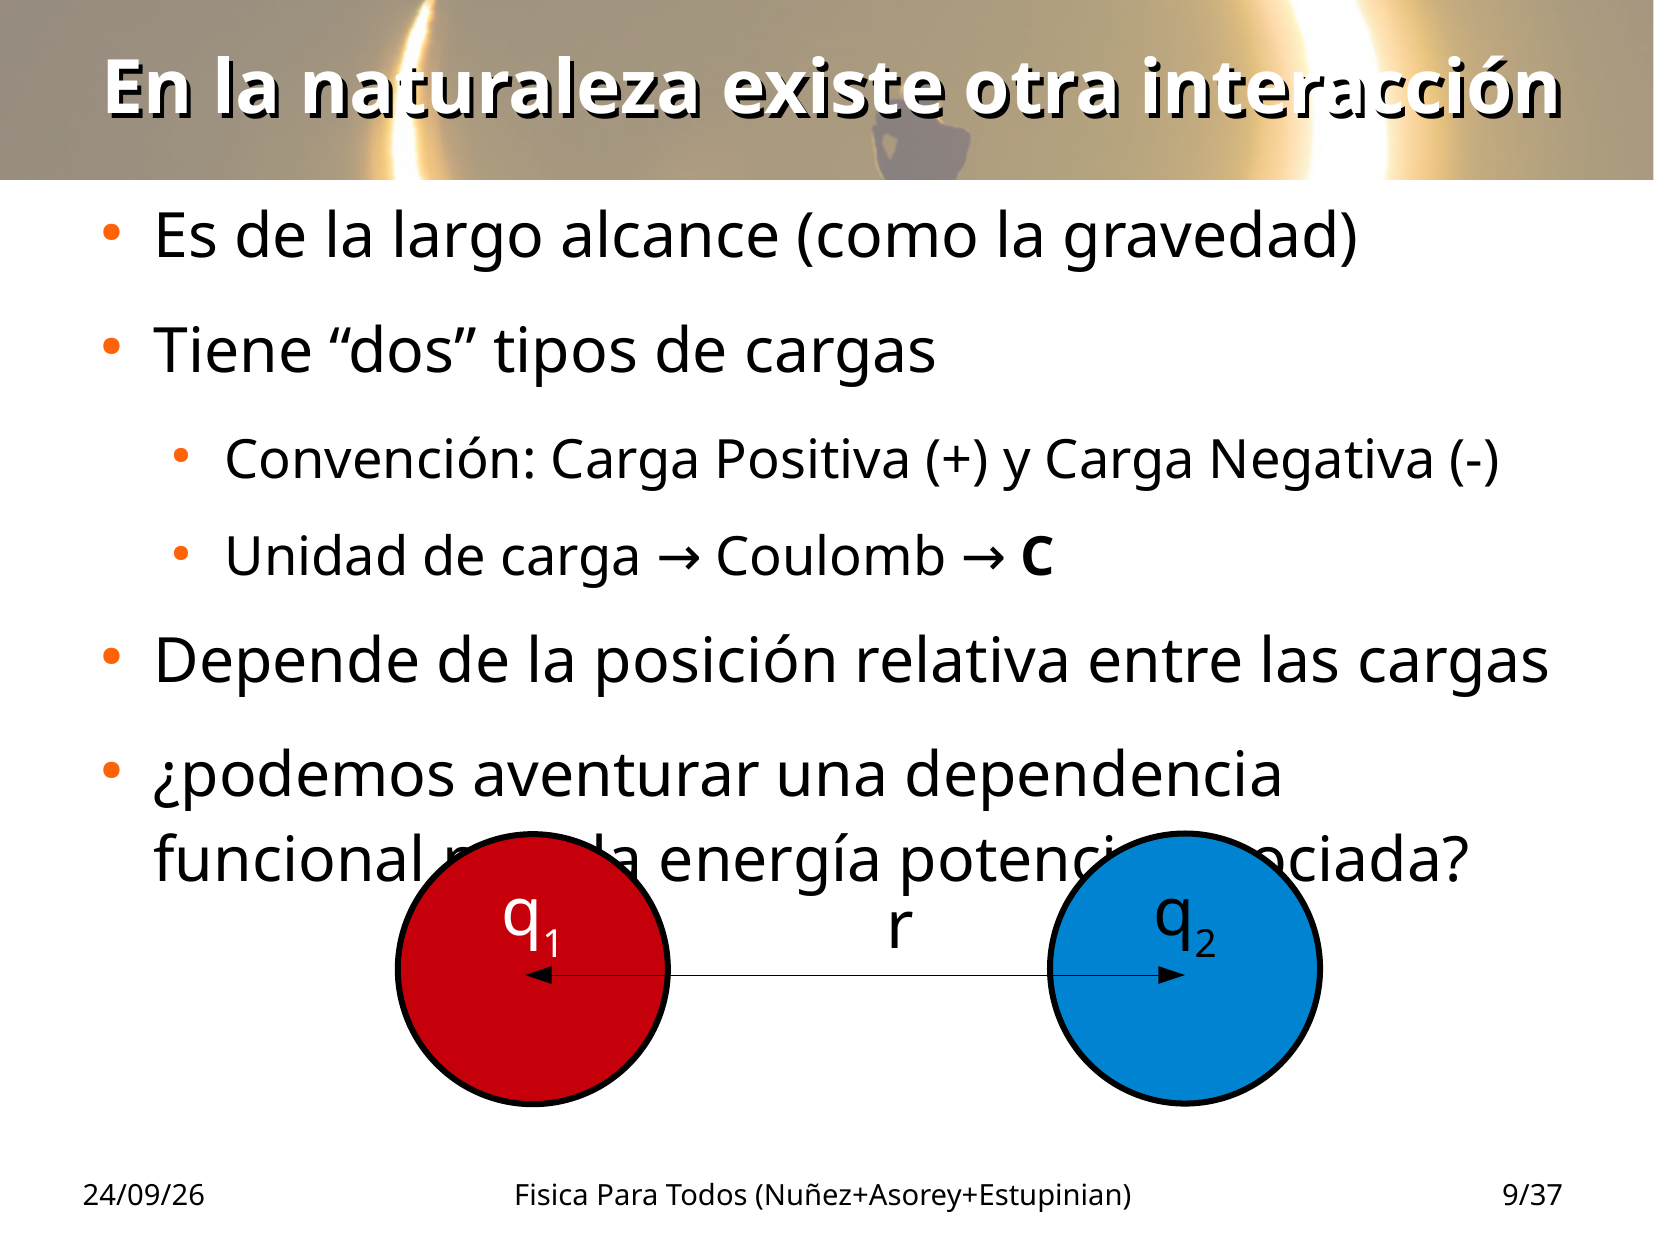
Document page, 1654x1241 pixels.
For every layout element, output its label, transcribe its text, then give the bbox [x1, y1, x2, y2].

list Es de la largo alcance (como la gravedad) Tiene “dos” tipos de cargas Convención: Carga Positiva (+) y Carga Negativa (-) Unidad de carga → Coulomb → C Depende de la posición relativa entre las cargas ¿podemos aventurar una dependencia funcional para la energía potencial asociada? [82, 191, 1571, 1111]
text_box q2 [1050, 833, 1321, 1104]
picture [0, 0, 1654, 180]
title En la naturaleza existe otra interacción [75, 19, 1564, 151]
text_box q1 [397, 834, 668, 1105]
text_box r [871, 870, 924, 965]
